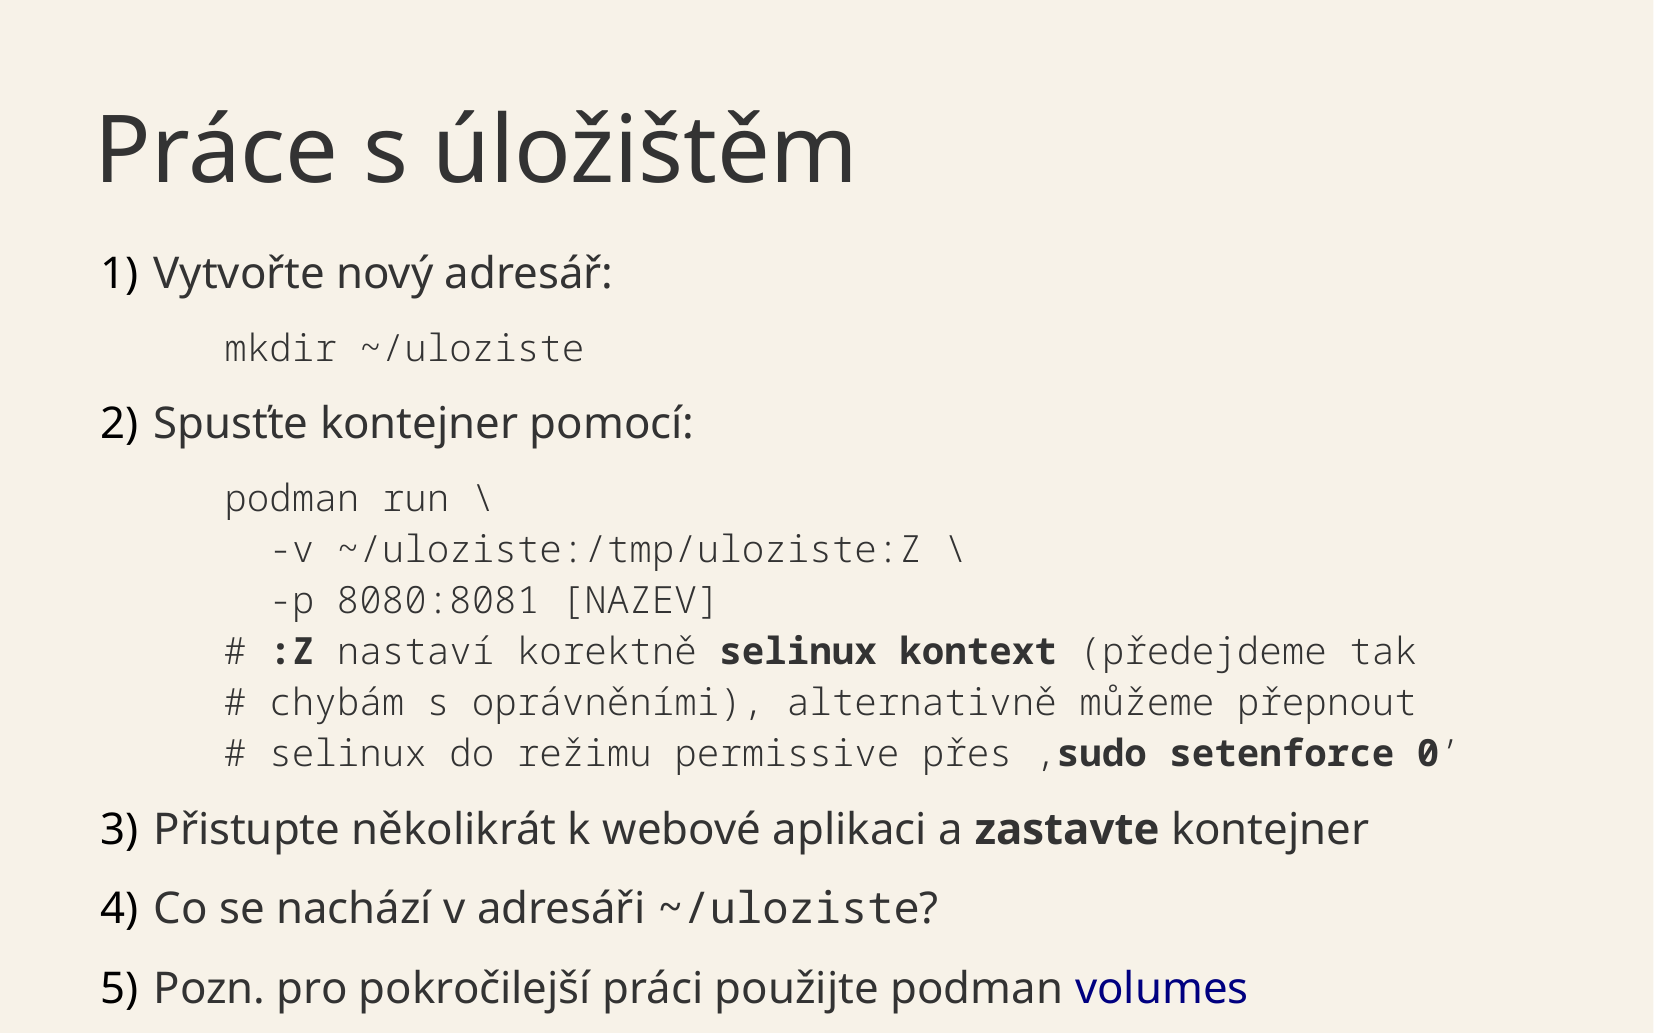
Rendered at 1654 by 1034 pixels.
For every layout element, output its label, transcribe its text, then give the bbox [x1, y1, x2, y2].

title Práce s úložištěm [94, 83, 1426, 209]
list Vytvořte nový adresář: mkdir ~/uloziste Spusťte kontejner pomocí: podman run \ -v ~/uloziste:/tmp/uloziste:Z \ -p 8080:8081 [NAZEV] # :Z nastaví korektně selinux kontext (předejdeme tak # chybám s oprávněními), alternativně můžeme přepnout # selinux do režimu permissive přes ‚sudo setenforce 0’ Přistupte několikrát k webové aplikaci a zastavte kontejner Co se nachází v adresáři ~/uloziste? Pozn. pro pokročilejší práci použijte podman volumes [82, 241, 1630, 961]
